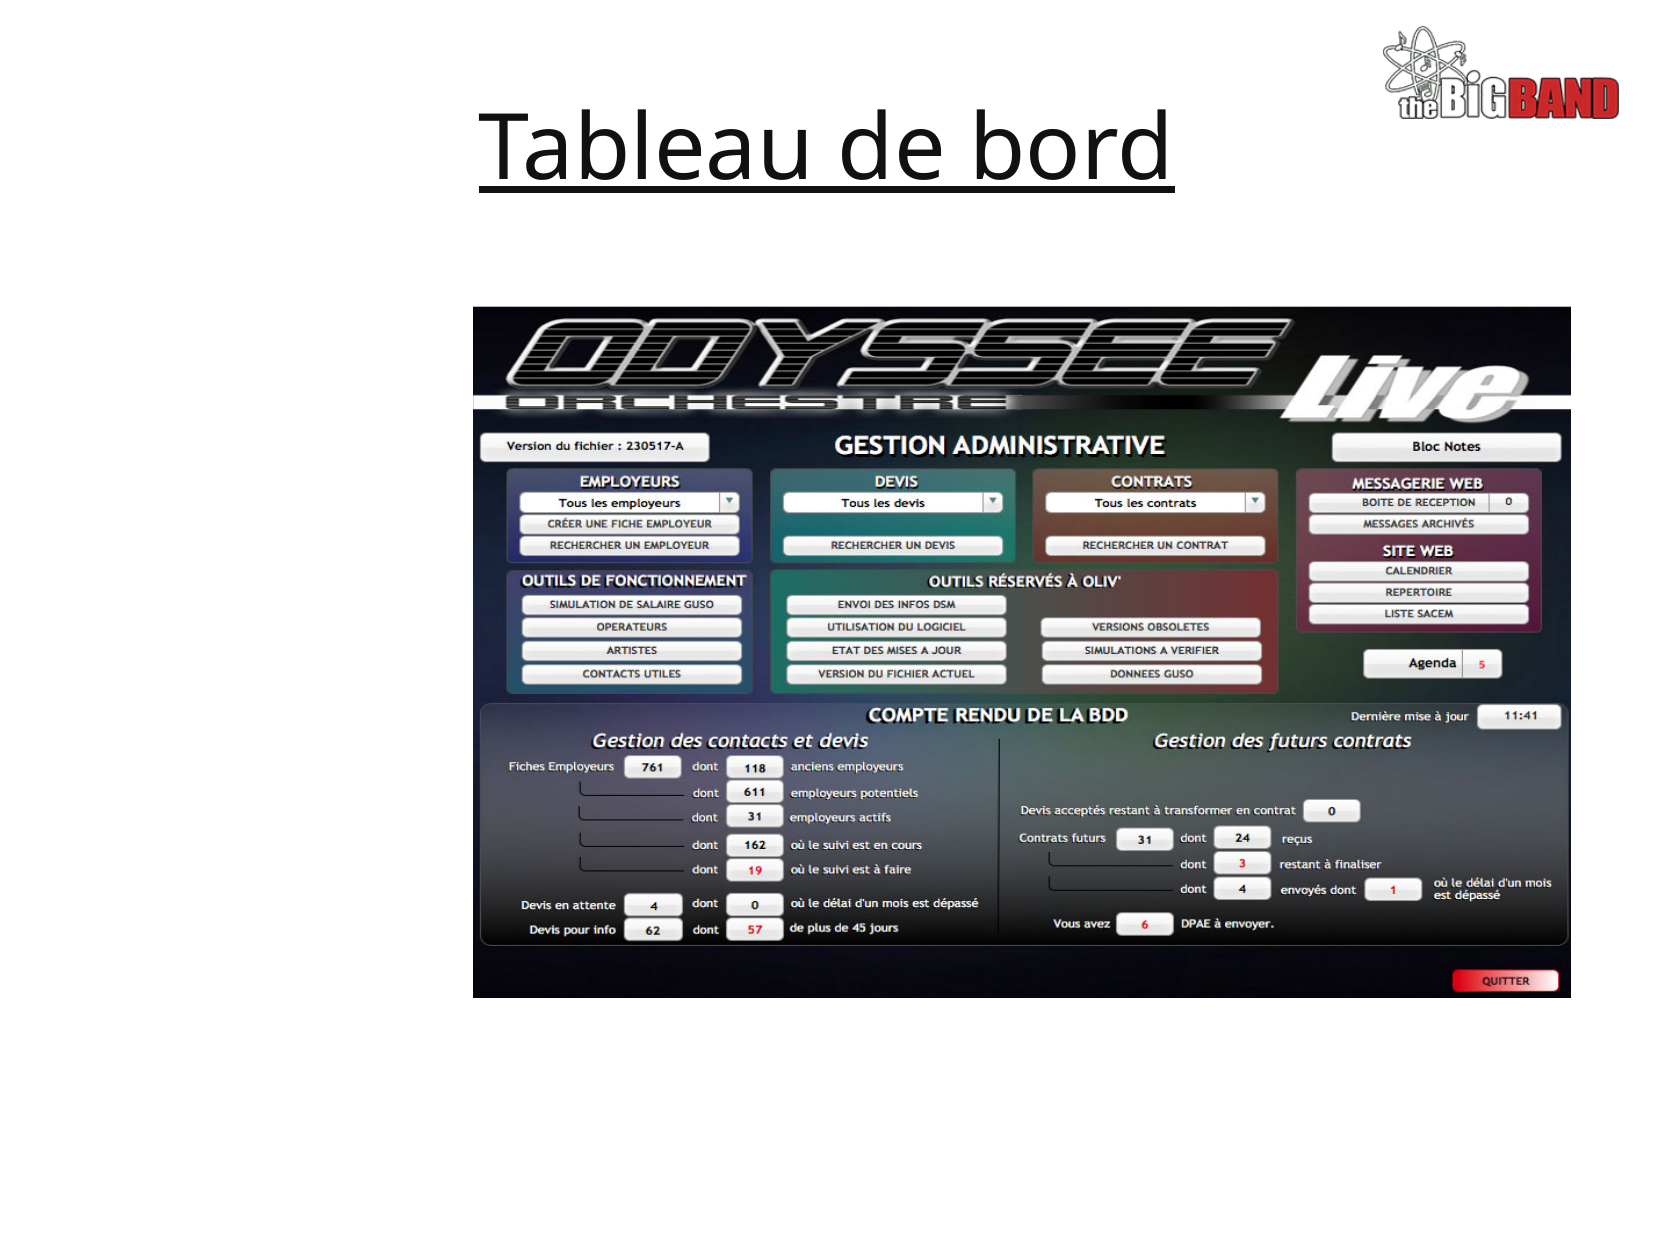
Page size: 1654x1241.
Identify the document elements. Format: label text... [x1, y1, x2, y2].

picture [473, 306, 1571, 999]
picture [1383, 26, 1619, 119]
title Tableau de bord [82, 80, 1571, 332]
